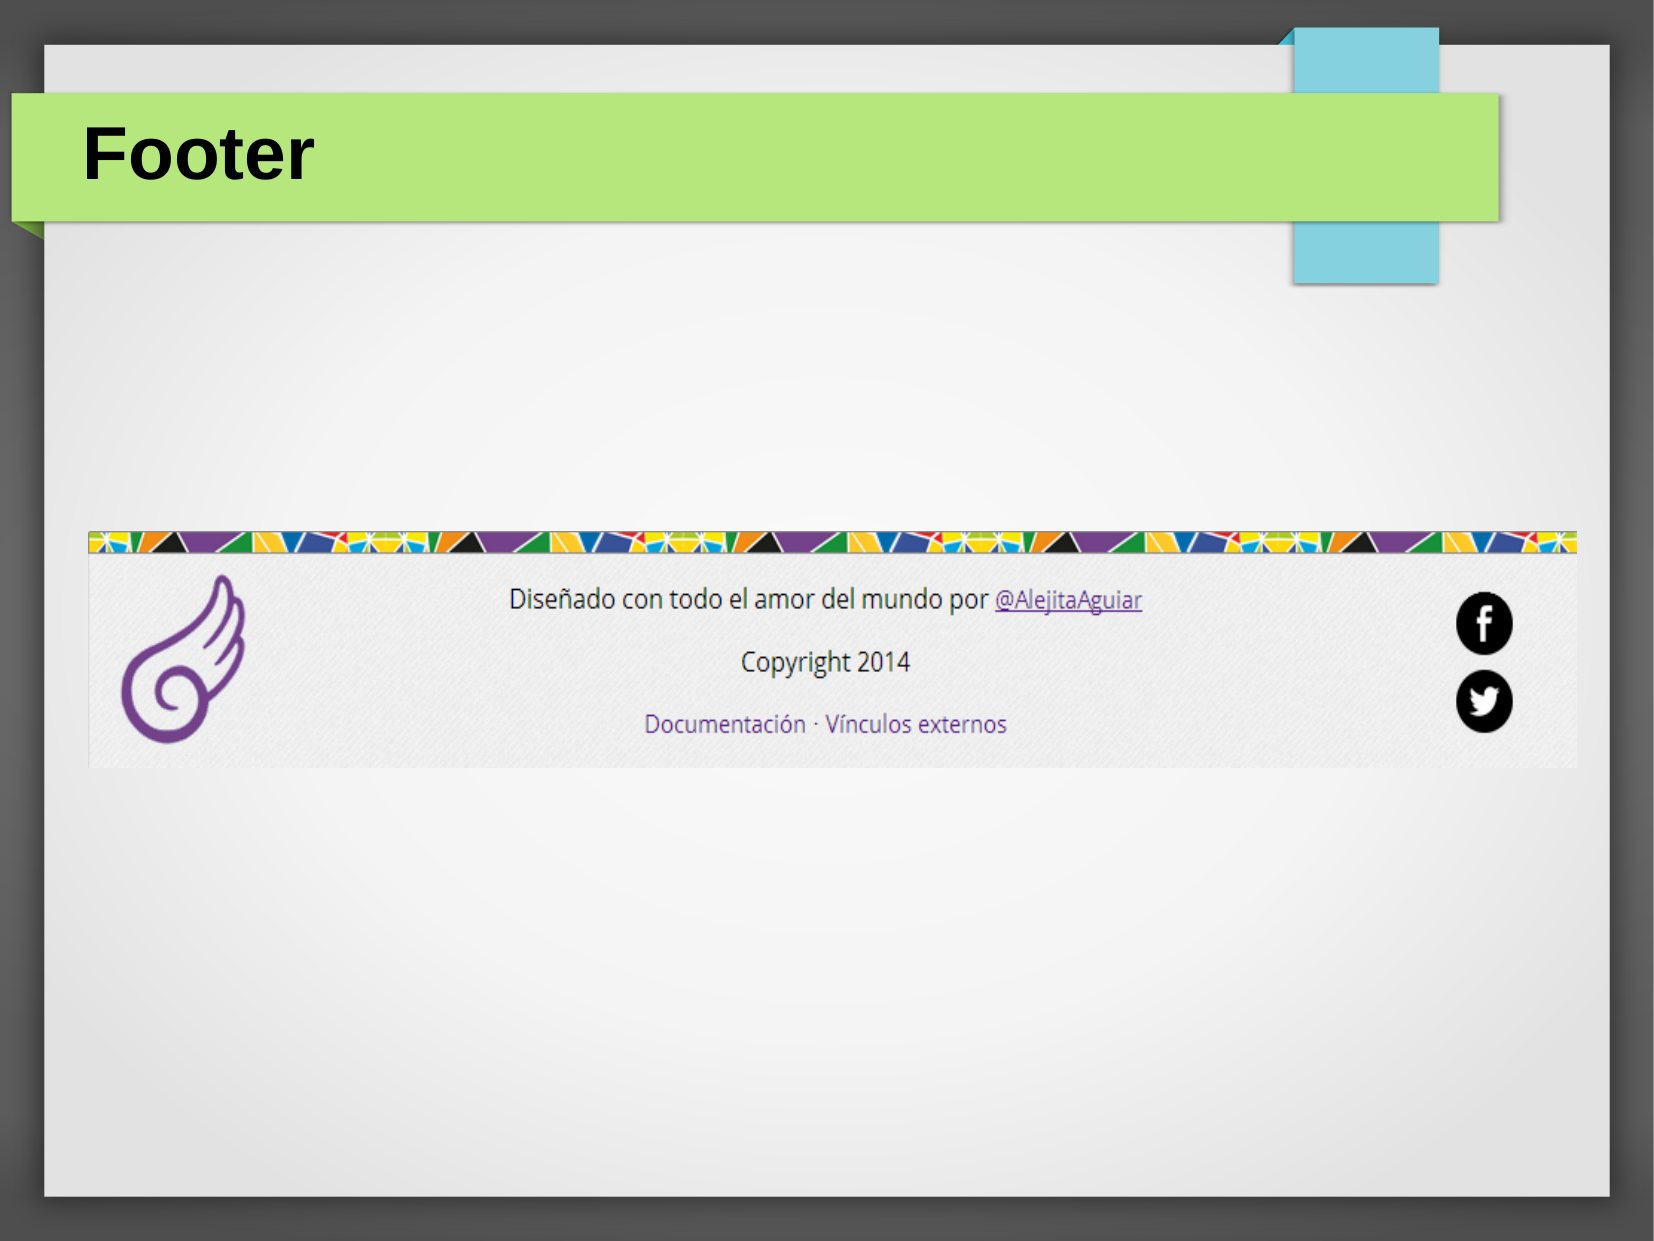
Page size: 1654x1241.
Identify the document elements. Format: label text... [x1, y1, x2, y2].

title Footer [82, 94, 1264, 213]
picture [0, 0, 1654, 1241]
